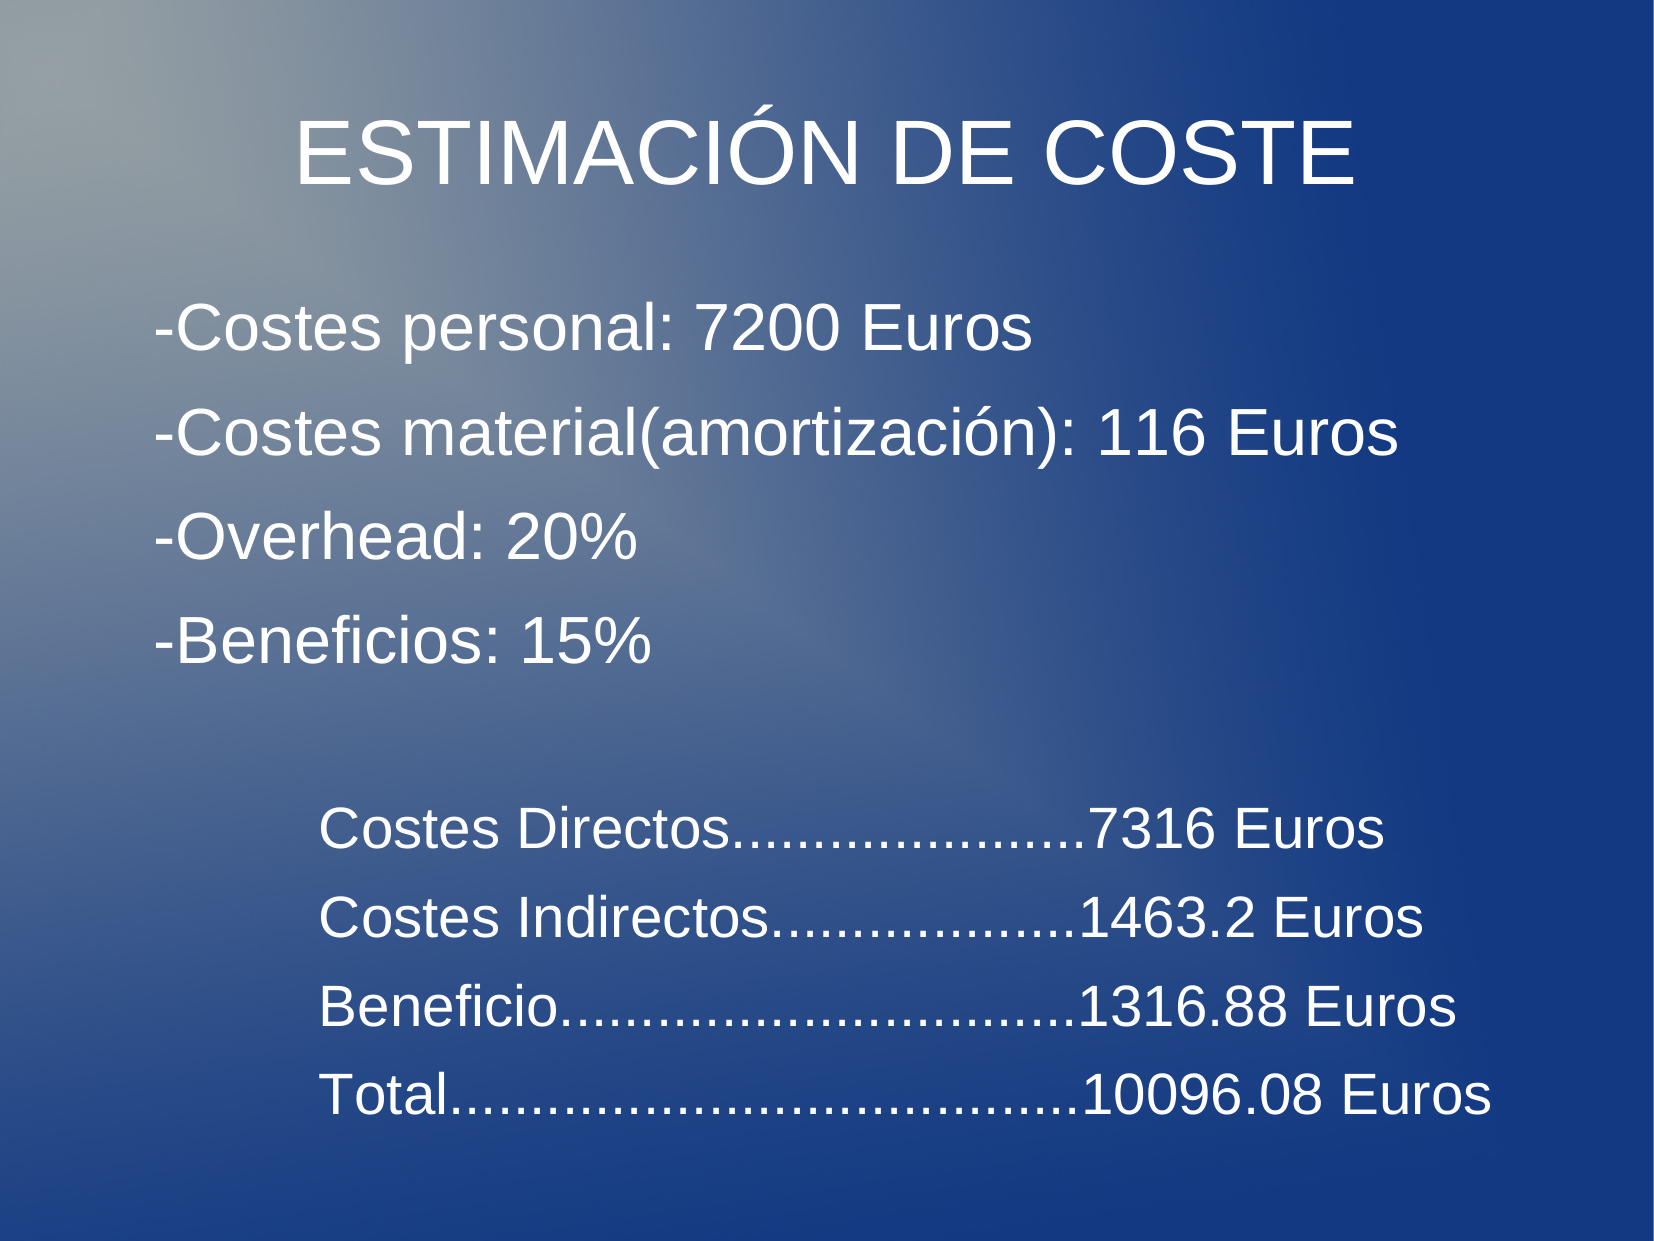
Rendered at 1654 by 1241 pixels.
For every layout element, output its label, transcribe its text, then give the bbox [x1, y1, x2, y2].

list -Costes personal: 7200 Euros -Costes material(amortización): 116 Euros -Overhead: 20% -Beneficios: 15% Costes Directos......................7316 Euros Costes Indirectos...................1463.2 Euros Beneficio................................1316.88 Euros Total.......................................10096.08 Euros [82, 290, 1538, 1216]
title ESTIMACIÓN DE COSTE [82, 49, 1571, 257]
picture [0, 0, 1654, 1241]
